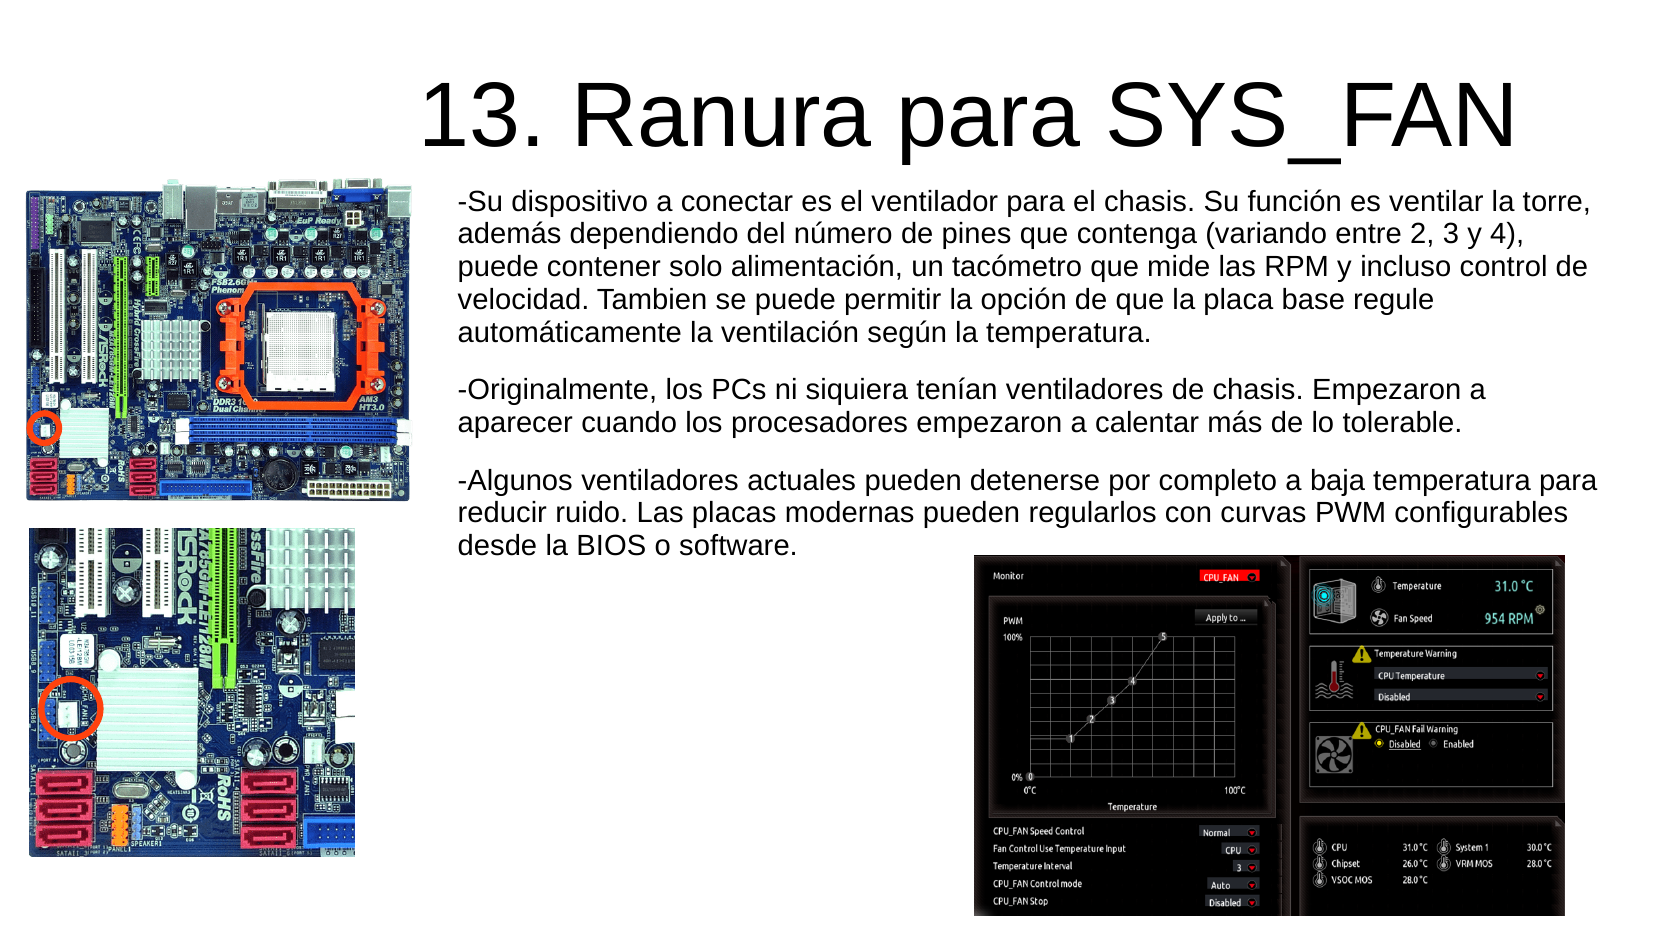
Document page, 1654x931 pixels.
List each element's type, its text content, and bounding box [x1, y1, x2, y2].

picture [23, 177, 414, 502]
picture [29, 528, 355, 857]
text_box -Su dispositivo a conectar es el ventilador para el chasis. Su función es ventilar la torre, además dependiendo del número de pines que contenga (variando entre 2, 3 y 4), puede contener solo alimentación, un tacómetro que mide las RPM y incluso control de velocidad. Tambien se puede permitir la opción de que la placa base regule automáticamente la ventilación según la temperatura. -Originalmente, los PCs ni siquiera tenían ventiladores de chasis. Empezaron a aparecer cuando los procesadores empezaron a calentar más de lo tolerable. -Algunos ventiladores actuales pueden detenerse por completo a baja temperatura para reducir ruido. Las placas modernas pueden regularlos con curvas PWM configurables desde la BIOS o software. [442, 177, 1625, 570]
title 13. Ranura para SYS_FAN [82, 37, 1571, 193]
picture [974, 555, 1565, 916]
